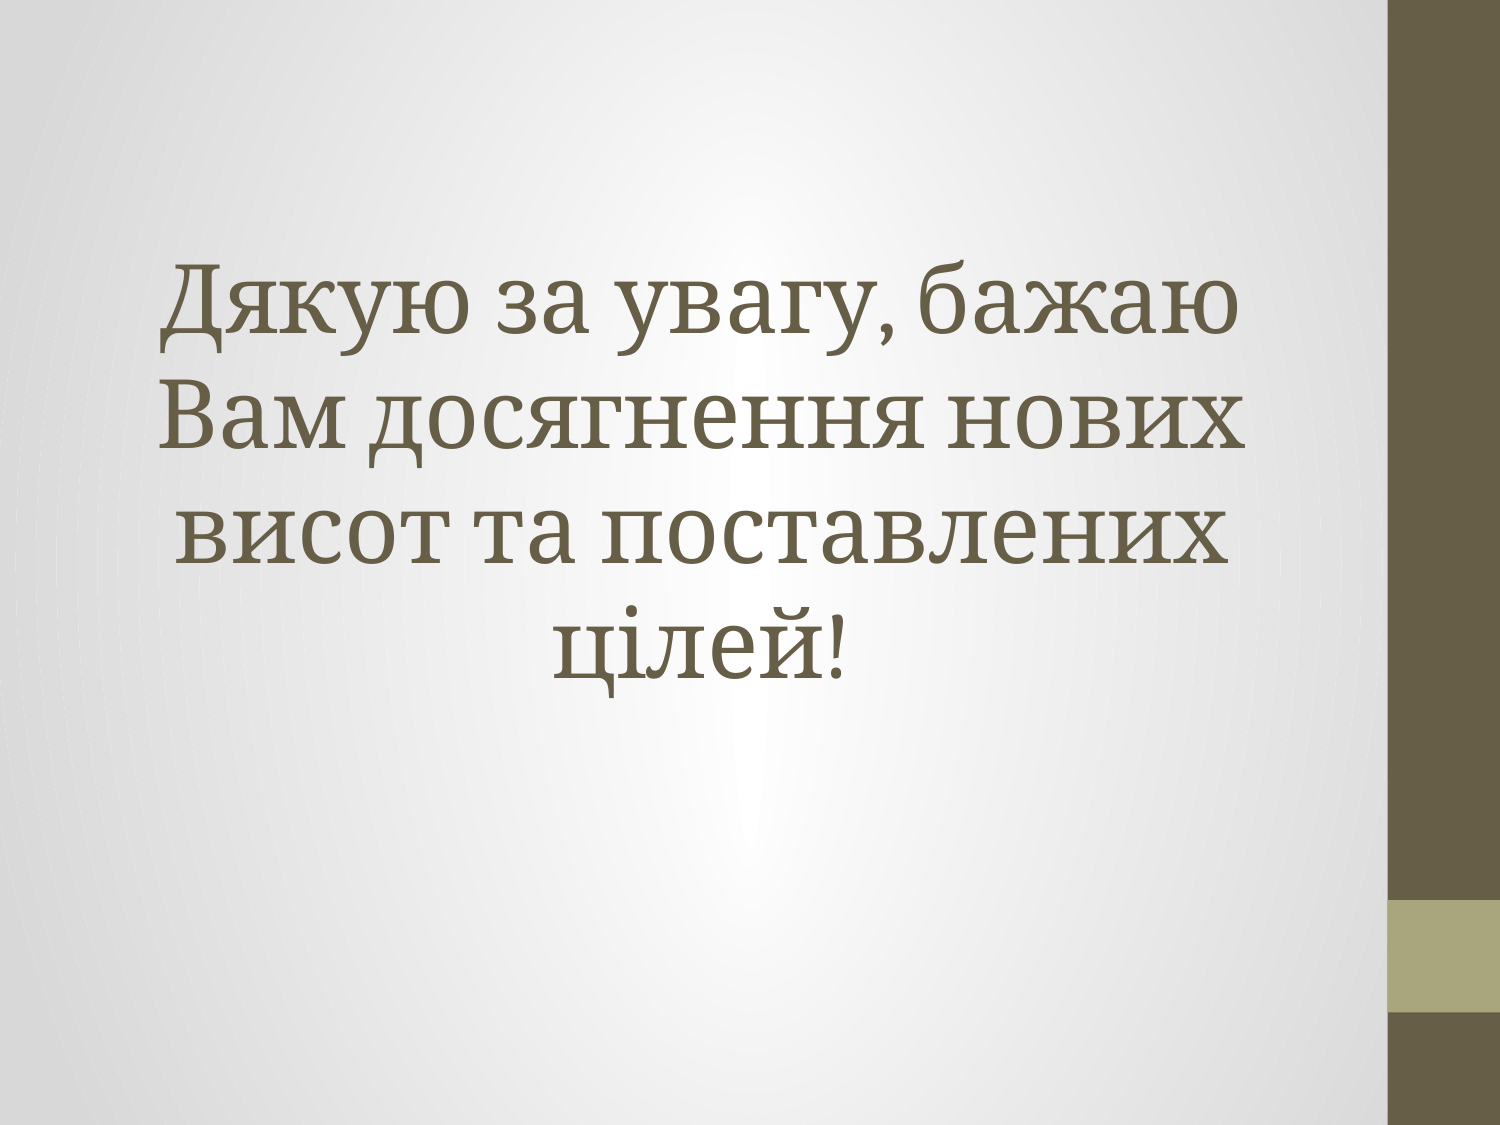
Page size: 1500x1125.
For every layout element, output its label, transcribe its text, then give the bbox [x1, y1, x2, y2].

title Дякую за увагу, бажаю Вам досягнення нових висот та поставлених цілей! [76, 373, 1327, 561]
